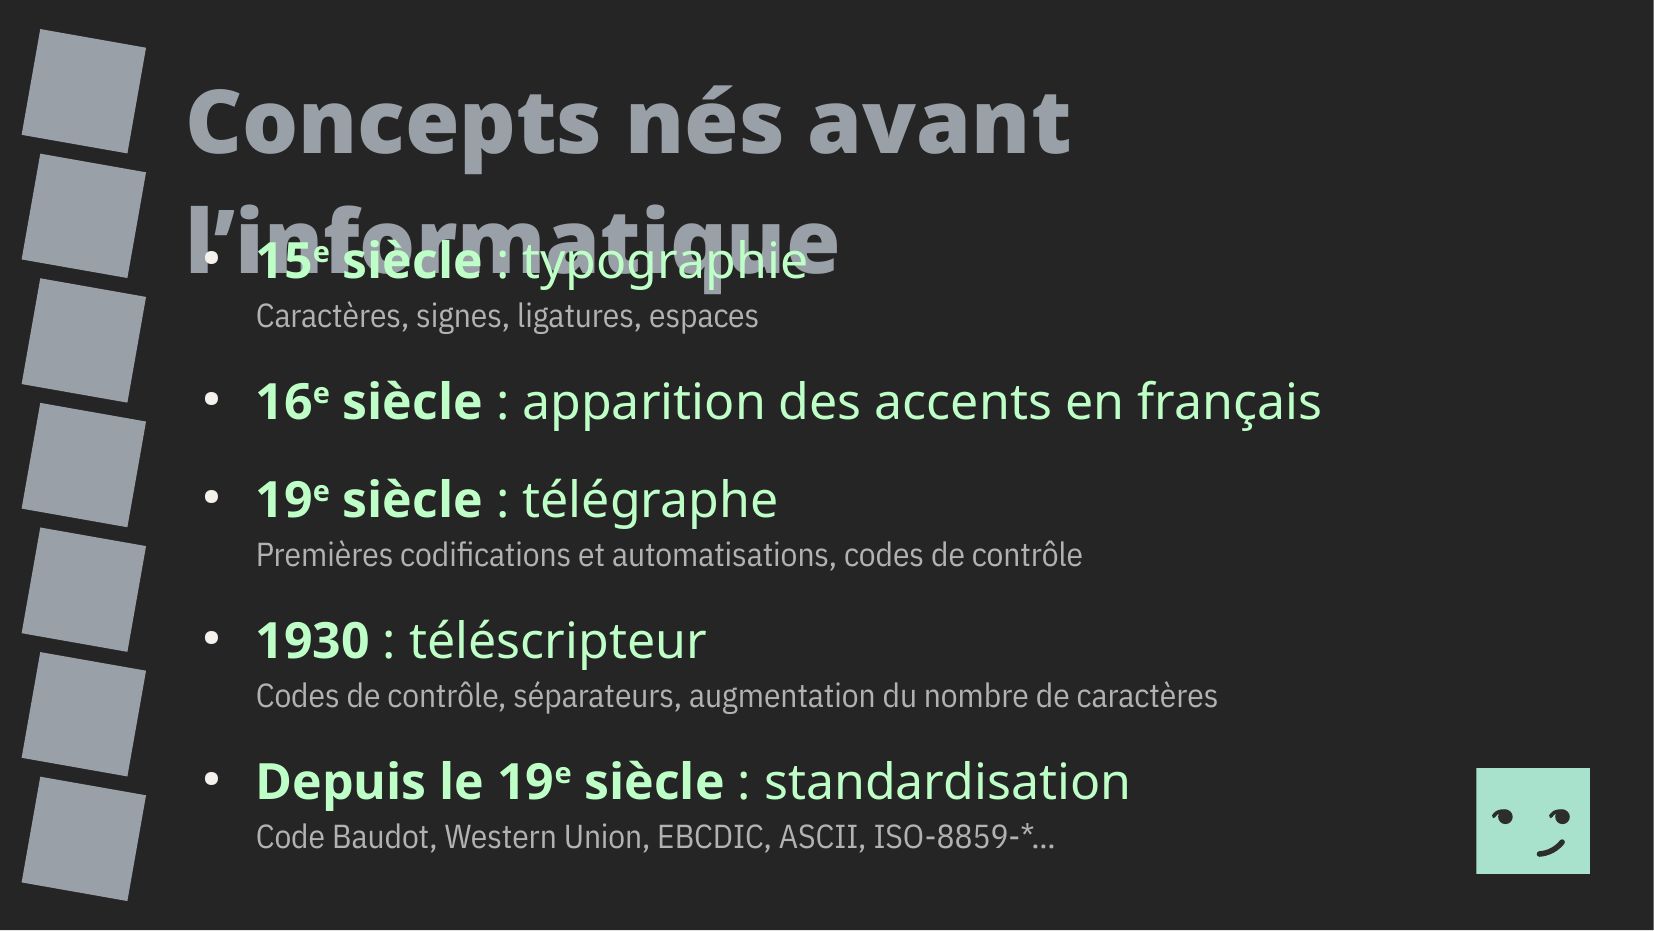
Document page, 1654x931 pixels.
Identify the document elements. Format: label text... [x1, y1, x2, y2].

list 15e siècle : typographie Caractères, signes, ligatures, espaces 16e siècle : apparition des accents en français 19e siècle : télégraphe Premières codifications et automatisations, codes de contrôle 1930 : téléscripteur Codes de contrôle, séparateurs, augmentation du nombre de caractères Depuis le 19e siècle : standardisation Code Baudot, Western Union, EBCDIC, ASCII, ISO-8859-*… [184, 225, 1636, 901]
picture [1476, 767, 1591, 874]
title Concepts nés avant l’informatique [184, 59, 1654, 154]
